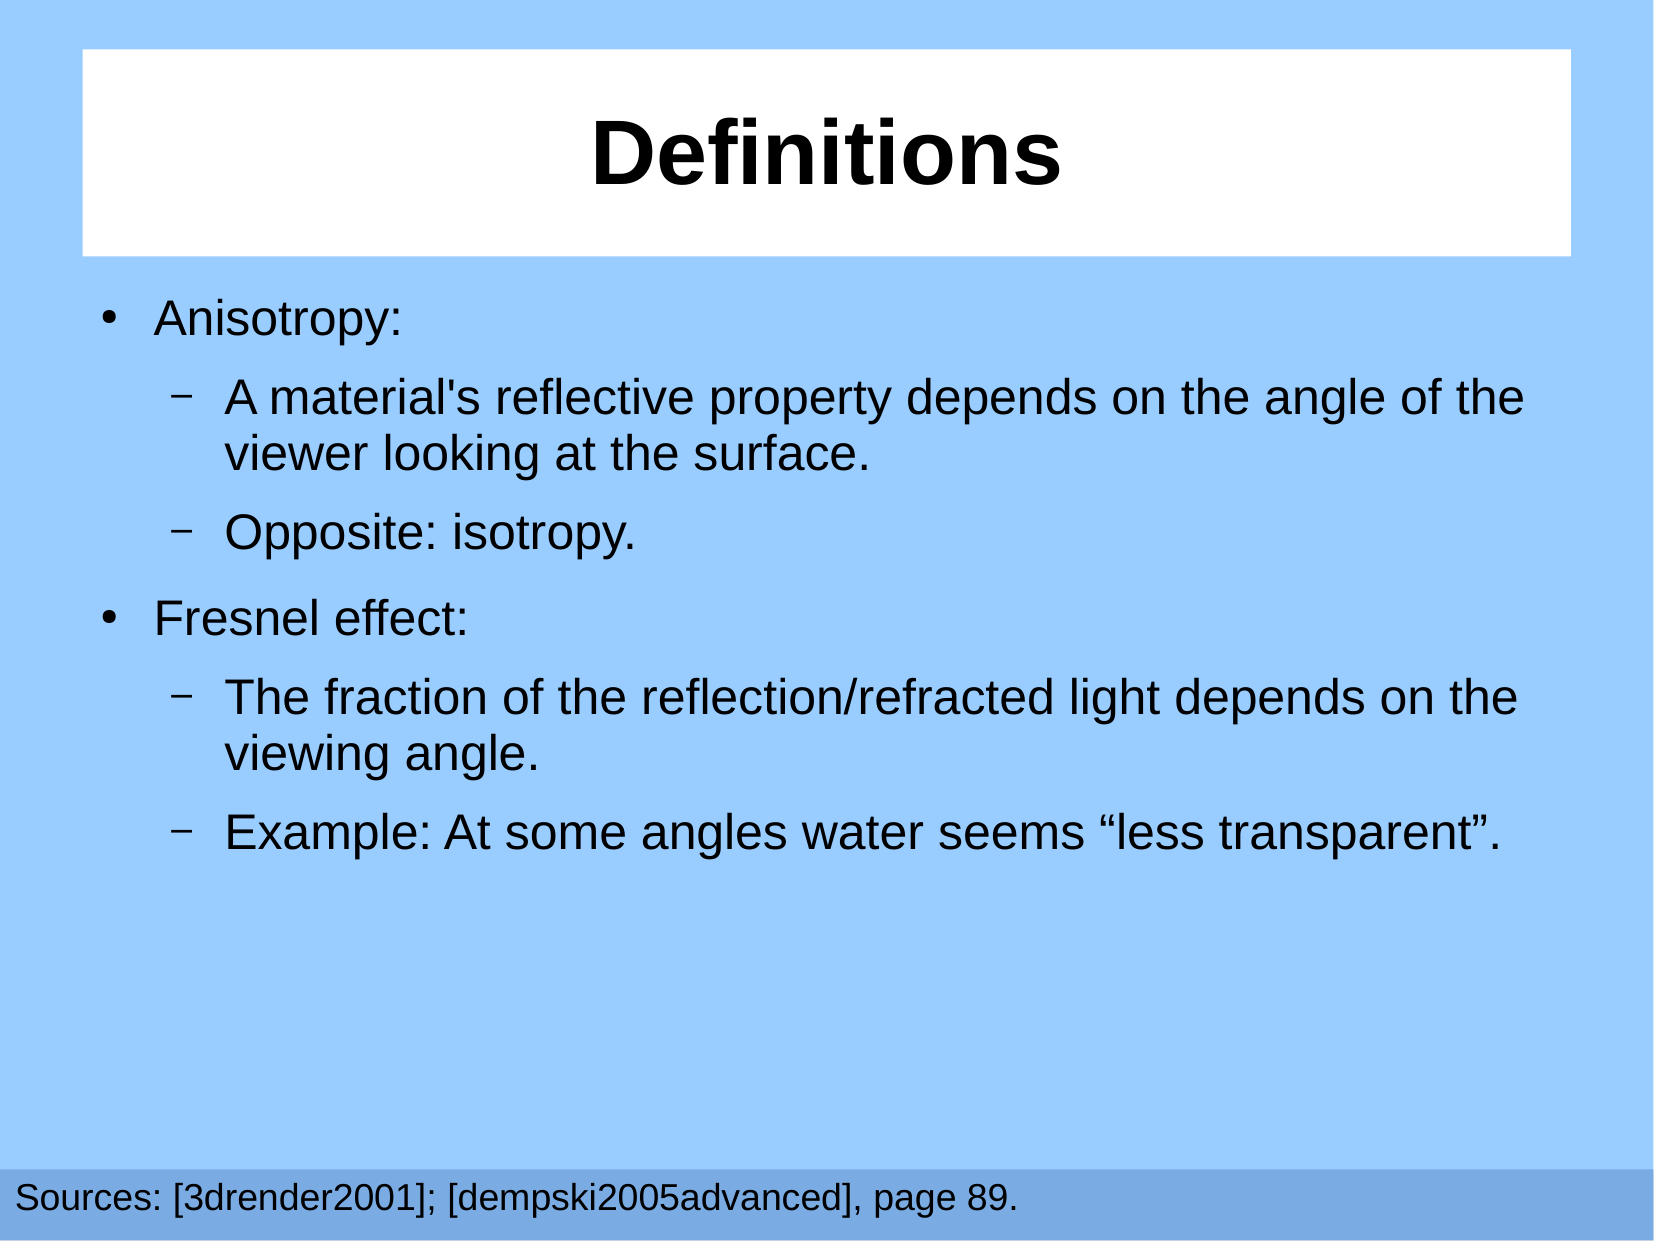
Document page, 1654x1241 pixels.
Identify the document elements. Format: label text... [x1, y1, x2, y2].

text_box Sources: [3drender2001]; [dempski2005advanced], page 89. [0, 1169, 1654, 1241]
title Definitions [82, 49, 1571, 257]
list Anisotropy: A material's reflective property depends on the angle of the viewer looking at the surface. Opposite: isotropy. Fresnel effect: The fraction of the reflection/refracted light depends on the viewing angle. Example: At some angles water seems “less transparent”. [82, 290, 1571, 1169]
